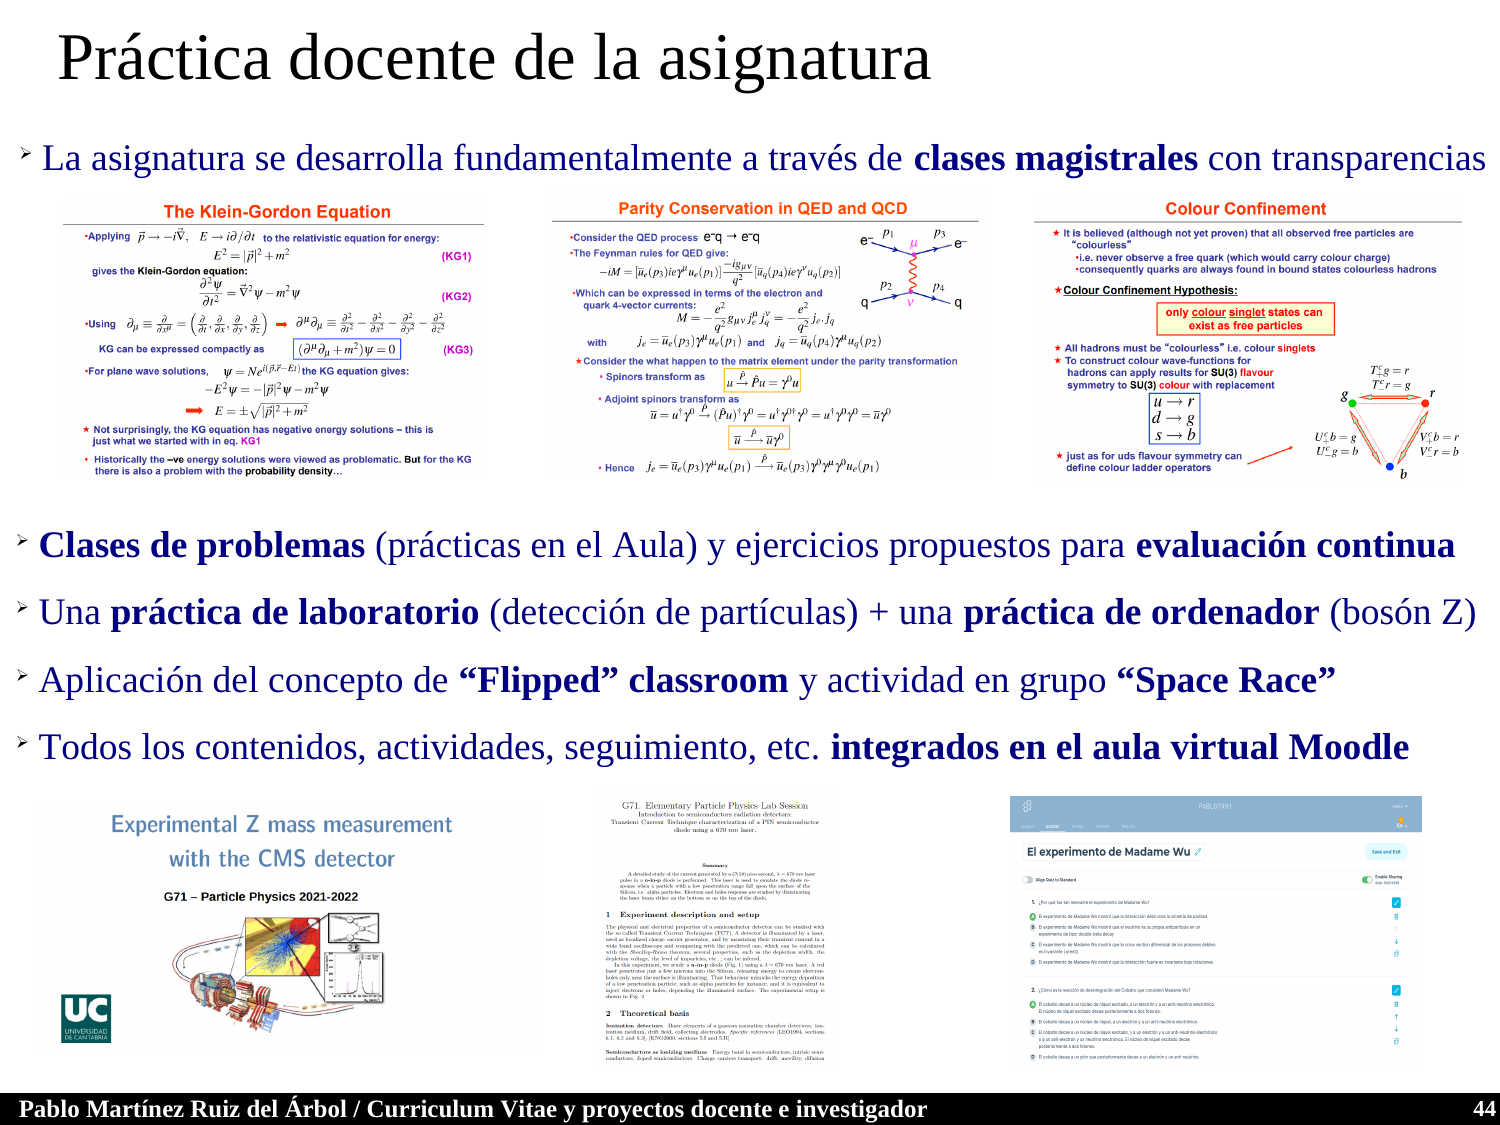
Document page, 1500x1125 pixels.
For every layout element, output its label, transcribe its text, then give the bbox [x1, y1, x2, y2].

picture [1010, 796, 1422, 1066]
picture [38, 800, 541, 1051]
picture [63, 199, 484, 480]
text_box Clases de problemas (prácticas en el Aula) y ejercicios propuestos para evaluación continua Una práctica de laboratorio (detección de partículas) + una práctica de ordenador (bosón Z) Aplicación del concepto de “Flipped” classroom y actividad en grupo “Space Race” Todos los contenidos, actividades, seguimiento, etc. integrados en el aula virtual Moodle [0, 485, 1500, 666]
picture [592, 791, 838, 1066]
text_box Práctica docente de la asignatura [0, 3, 1006, 98]
picture [544, 189, 991, 477]
picture [1034, 197, 1462, 483]
text_box La asignatura se desarrolla fundamentalmente a través de clases magistrales con transparencias [0, 98, 1500, 279]
